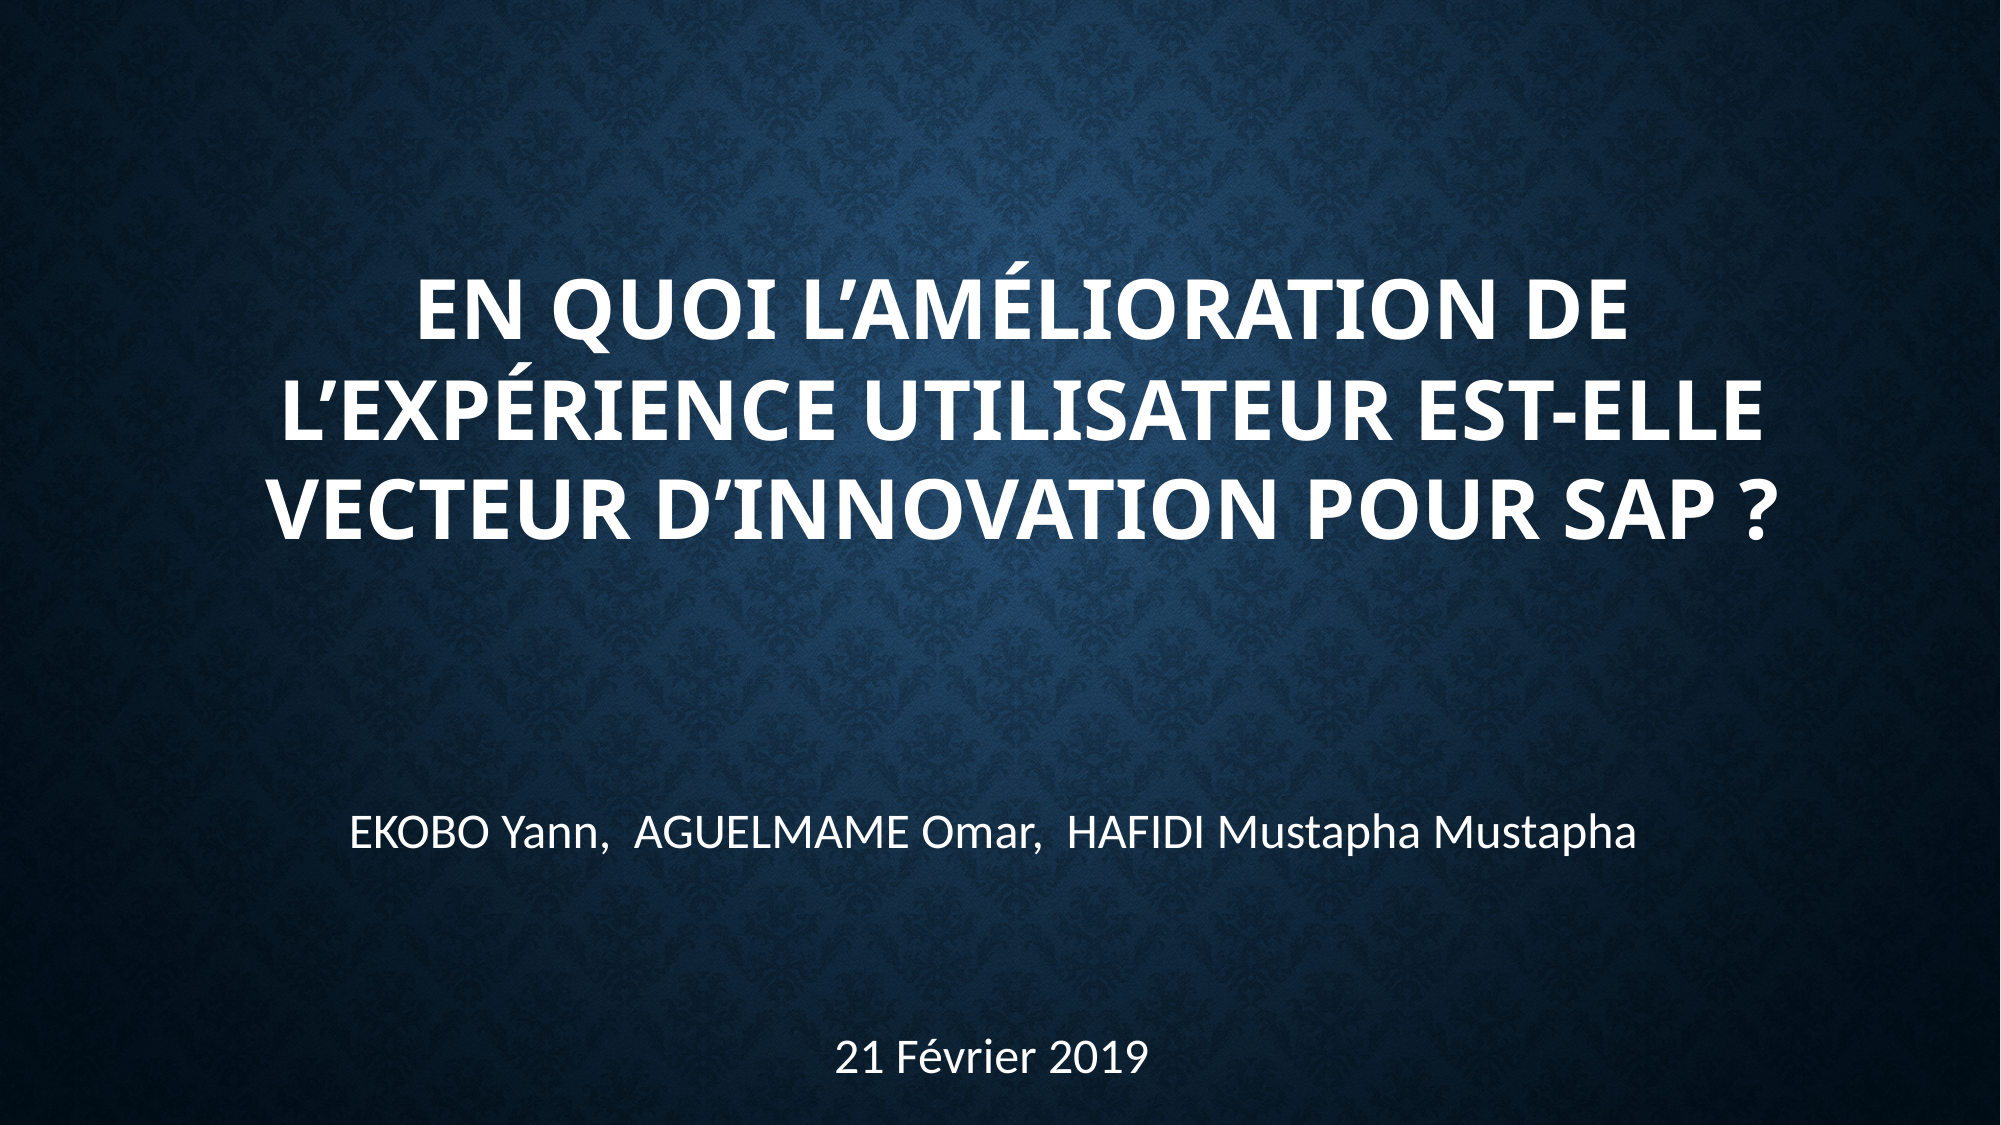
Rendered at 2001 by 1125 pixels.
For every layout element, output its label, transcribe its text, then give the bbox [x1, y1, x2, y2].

text_box 21 Février 2019 [819, 1016, 1227, 1092]
text_box EKOBO Yann, AGUELMAME Omar, HAFIDI Mustapha Mustapha [333, 791, 1712, 867]
picture [0, 0, 2001, 1125]
title En quoi l’amélioration de l’expérience utilisateur est-elle vecteur d’innovation pour SAP ? [174, 172, 1871, 565]
